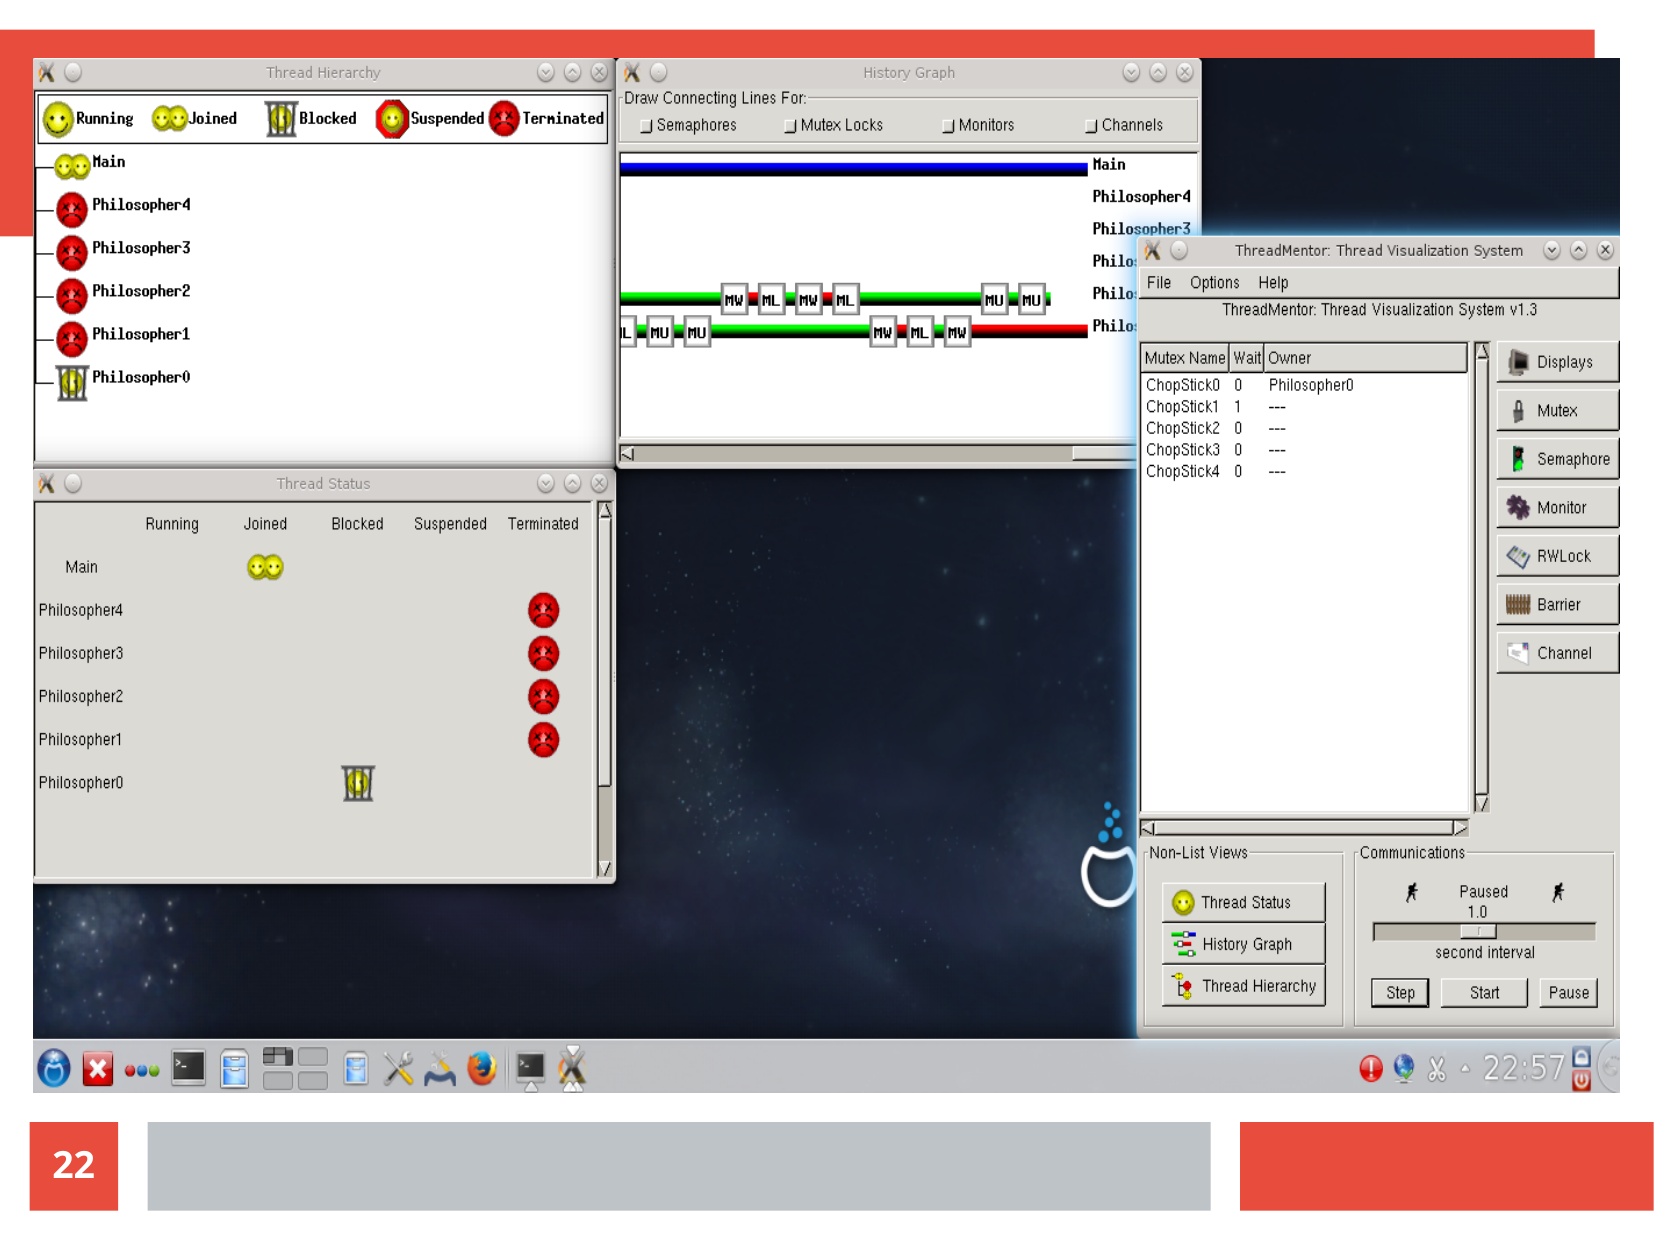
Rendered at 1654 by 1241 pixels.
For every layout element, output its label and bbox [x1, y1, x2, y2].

picture [33, 59, 1620, 1093]
text_box [29, 1122, 119, 1211]
